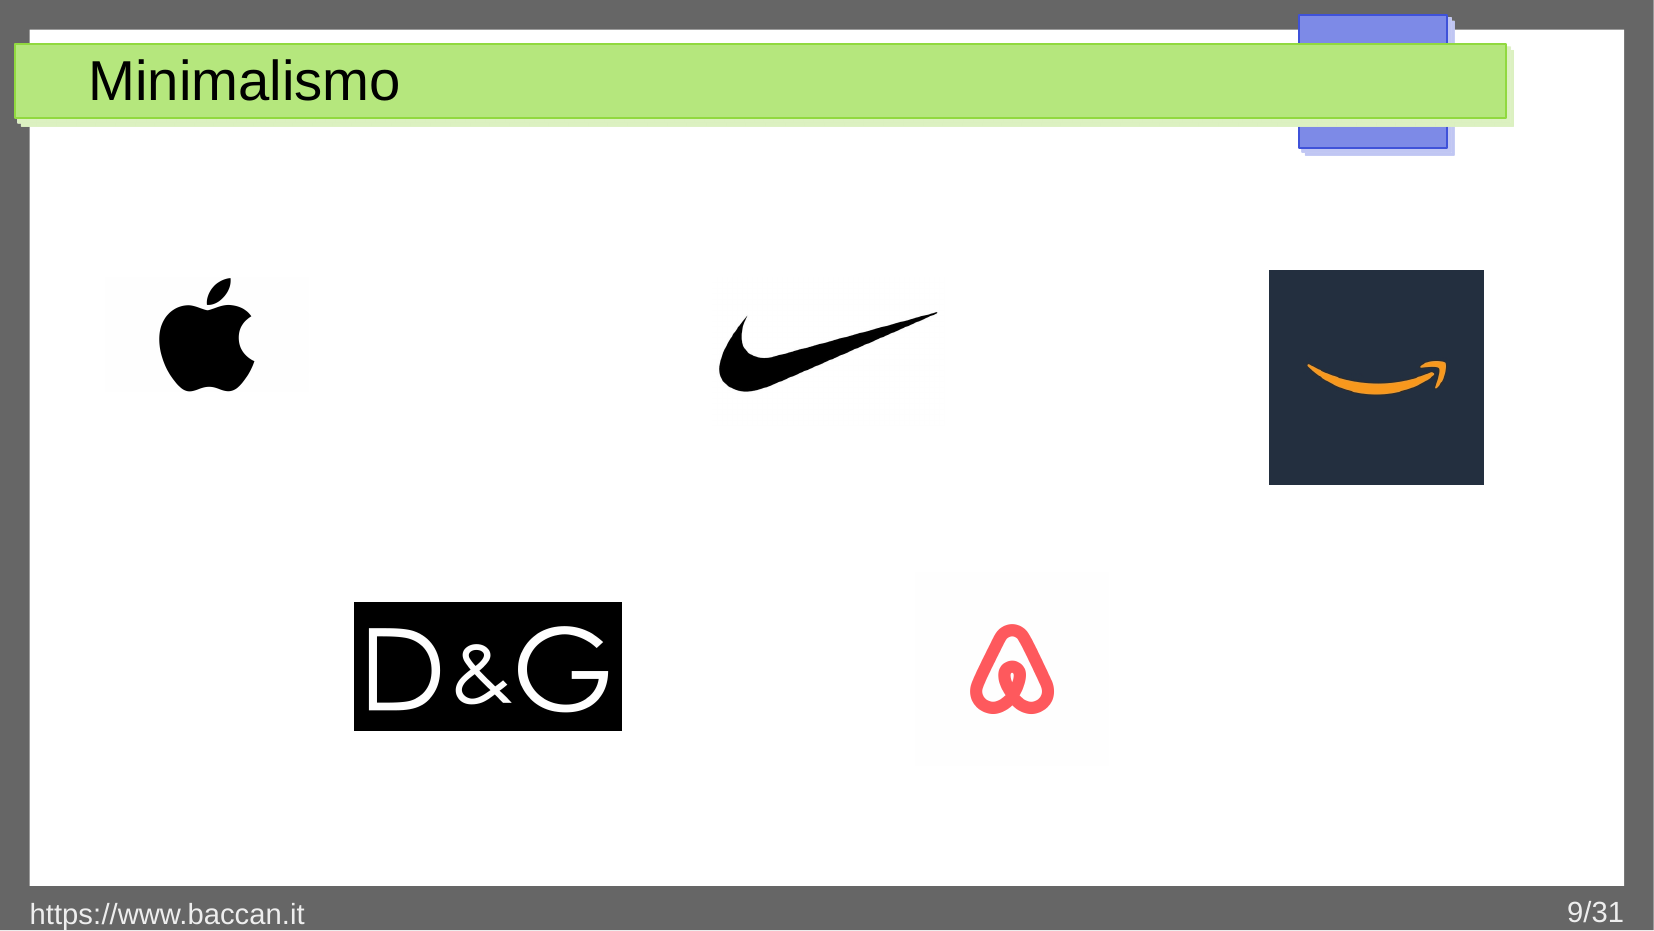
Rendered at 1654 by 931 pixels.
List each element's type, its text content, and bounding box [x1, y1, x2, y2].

title Minimalismo [88, 44, 1506, 119]
picture [1269, 270, 1484, 485]
picture [915, 572, 1109, 766]
picture [354, 602, 622, 731]
picture [712, 277, 945, 426]
picture [105, 277, 309, 392]
